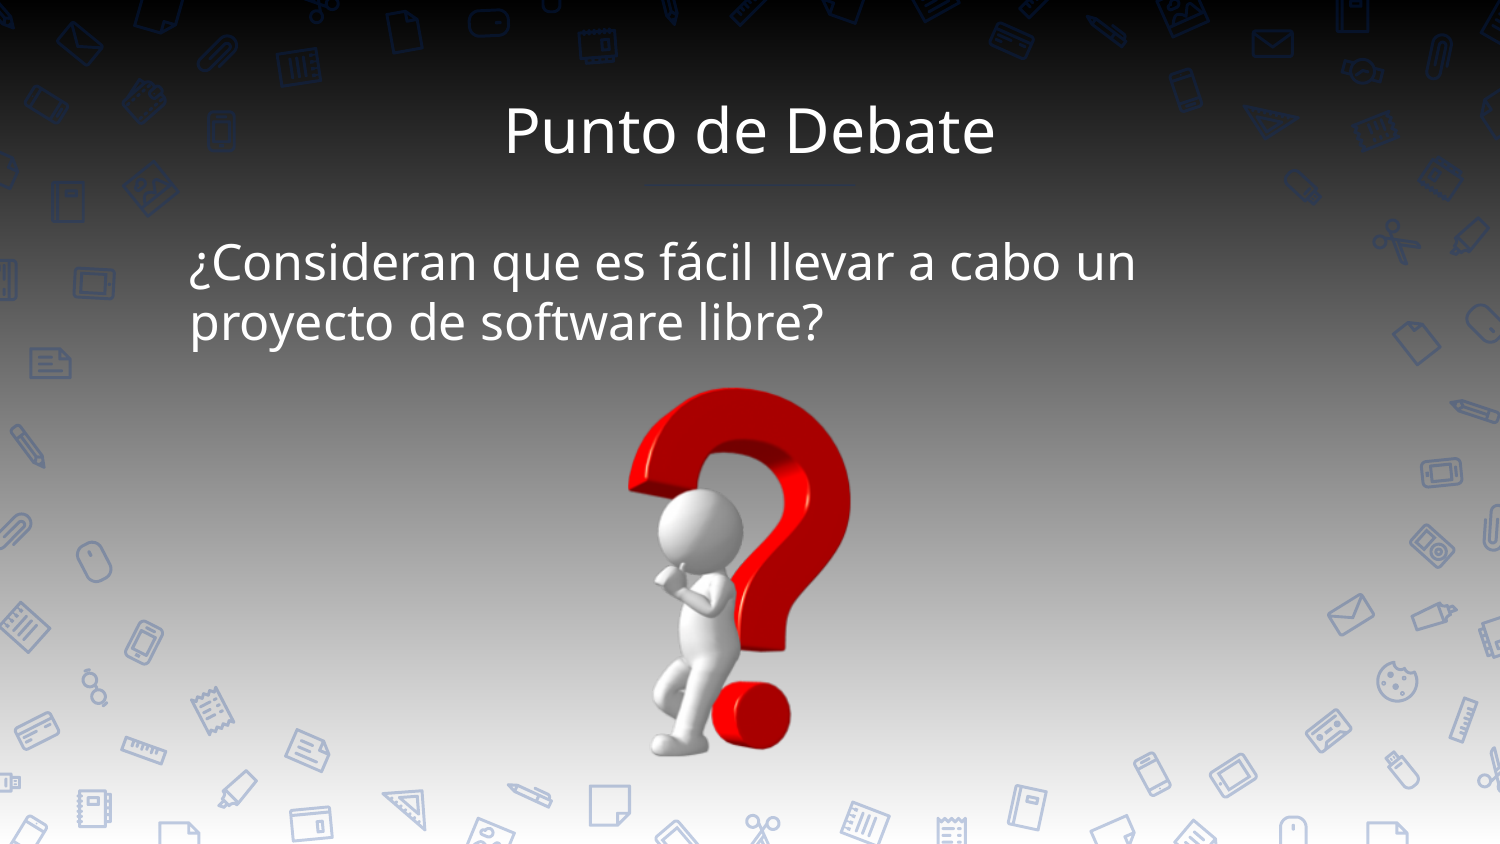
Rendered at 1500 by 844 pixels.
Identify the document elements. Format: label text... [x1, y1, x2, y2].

picture [627, 384, 857, 768]
title Punto de Debate [182, 58, 1318, 182]
list ¿Consideran que es fácil llevar a cabo un proyecto de software libre? [174, 215, 1309, 413]
